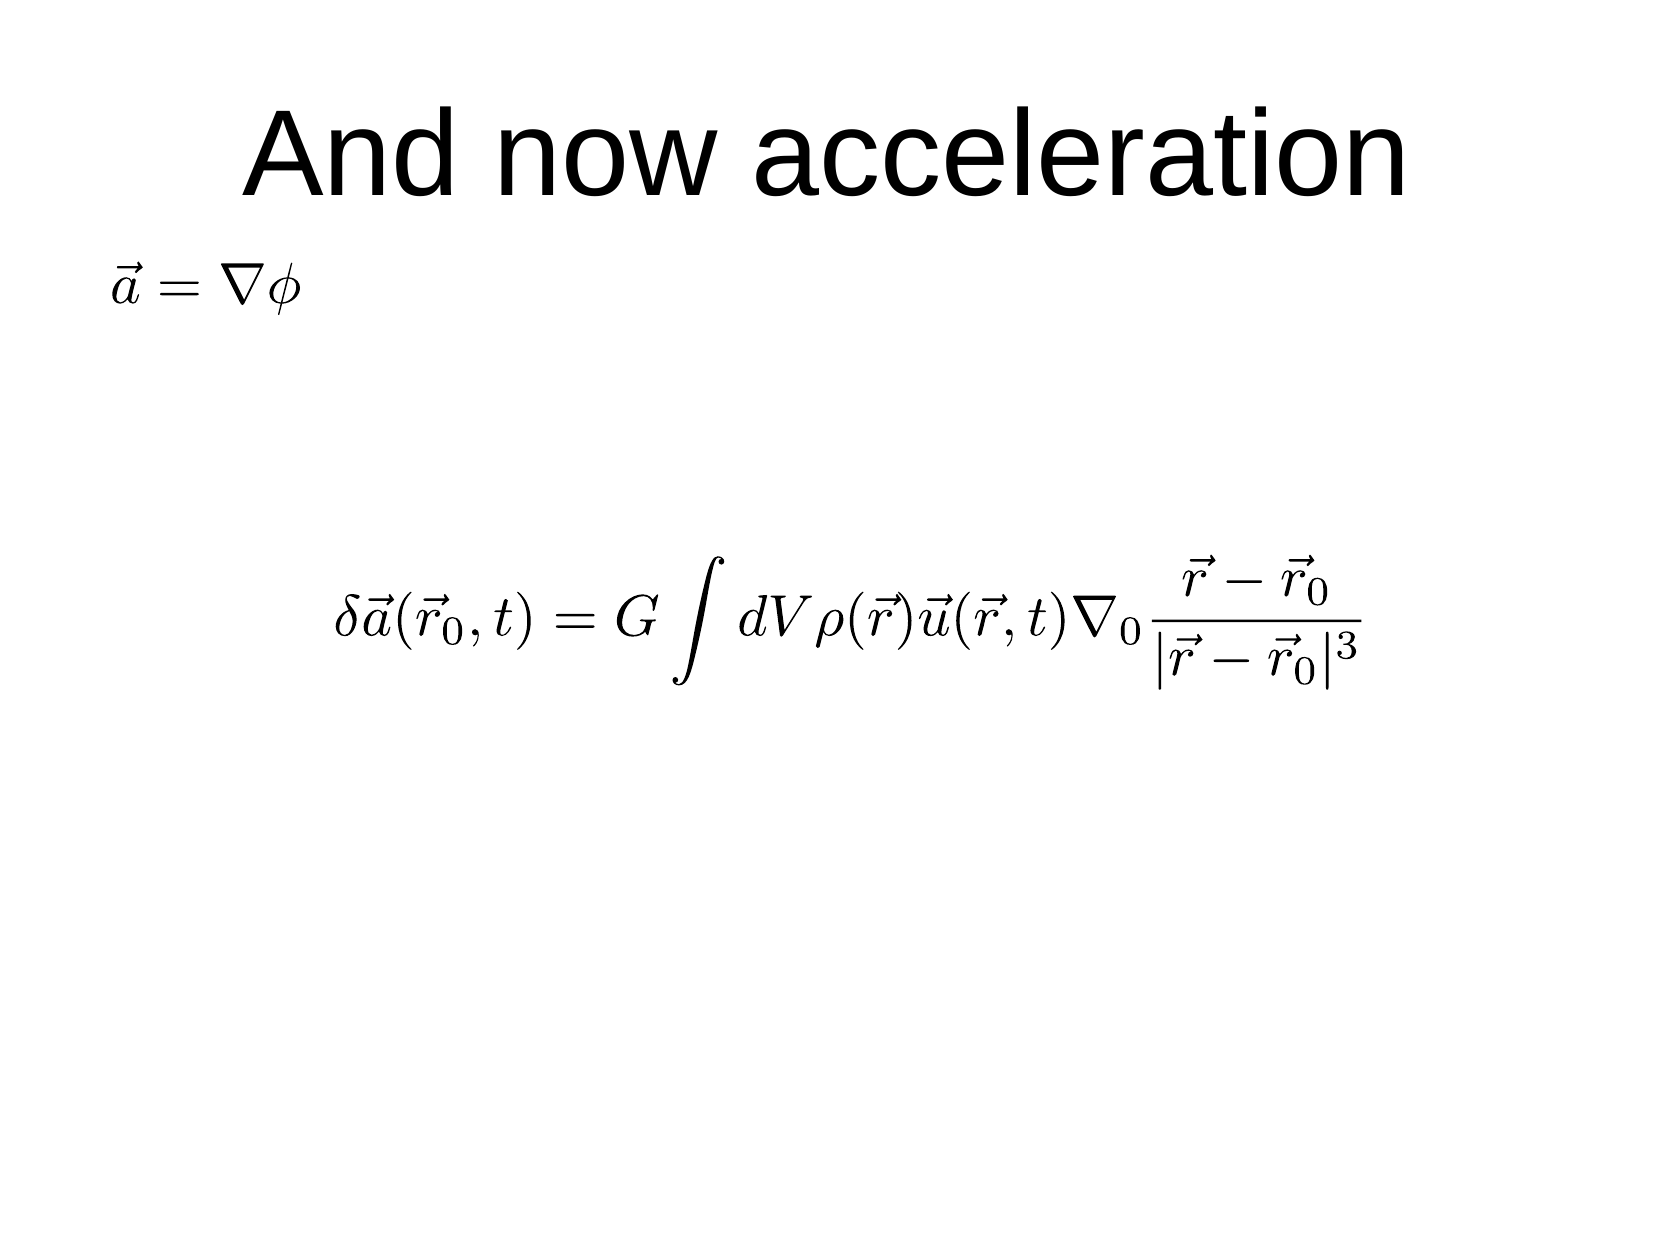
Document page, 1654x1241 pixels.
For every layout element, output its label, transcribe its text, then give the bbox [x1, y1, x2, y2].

text_box [109, 261, 301, 316]
title And now acceleration [82, 49, 1571, 257]
text_box [335, 554, 1362, 690]
